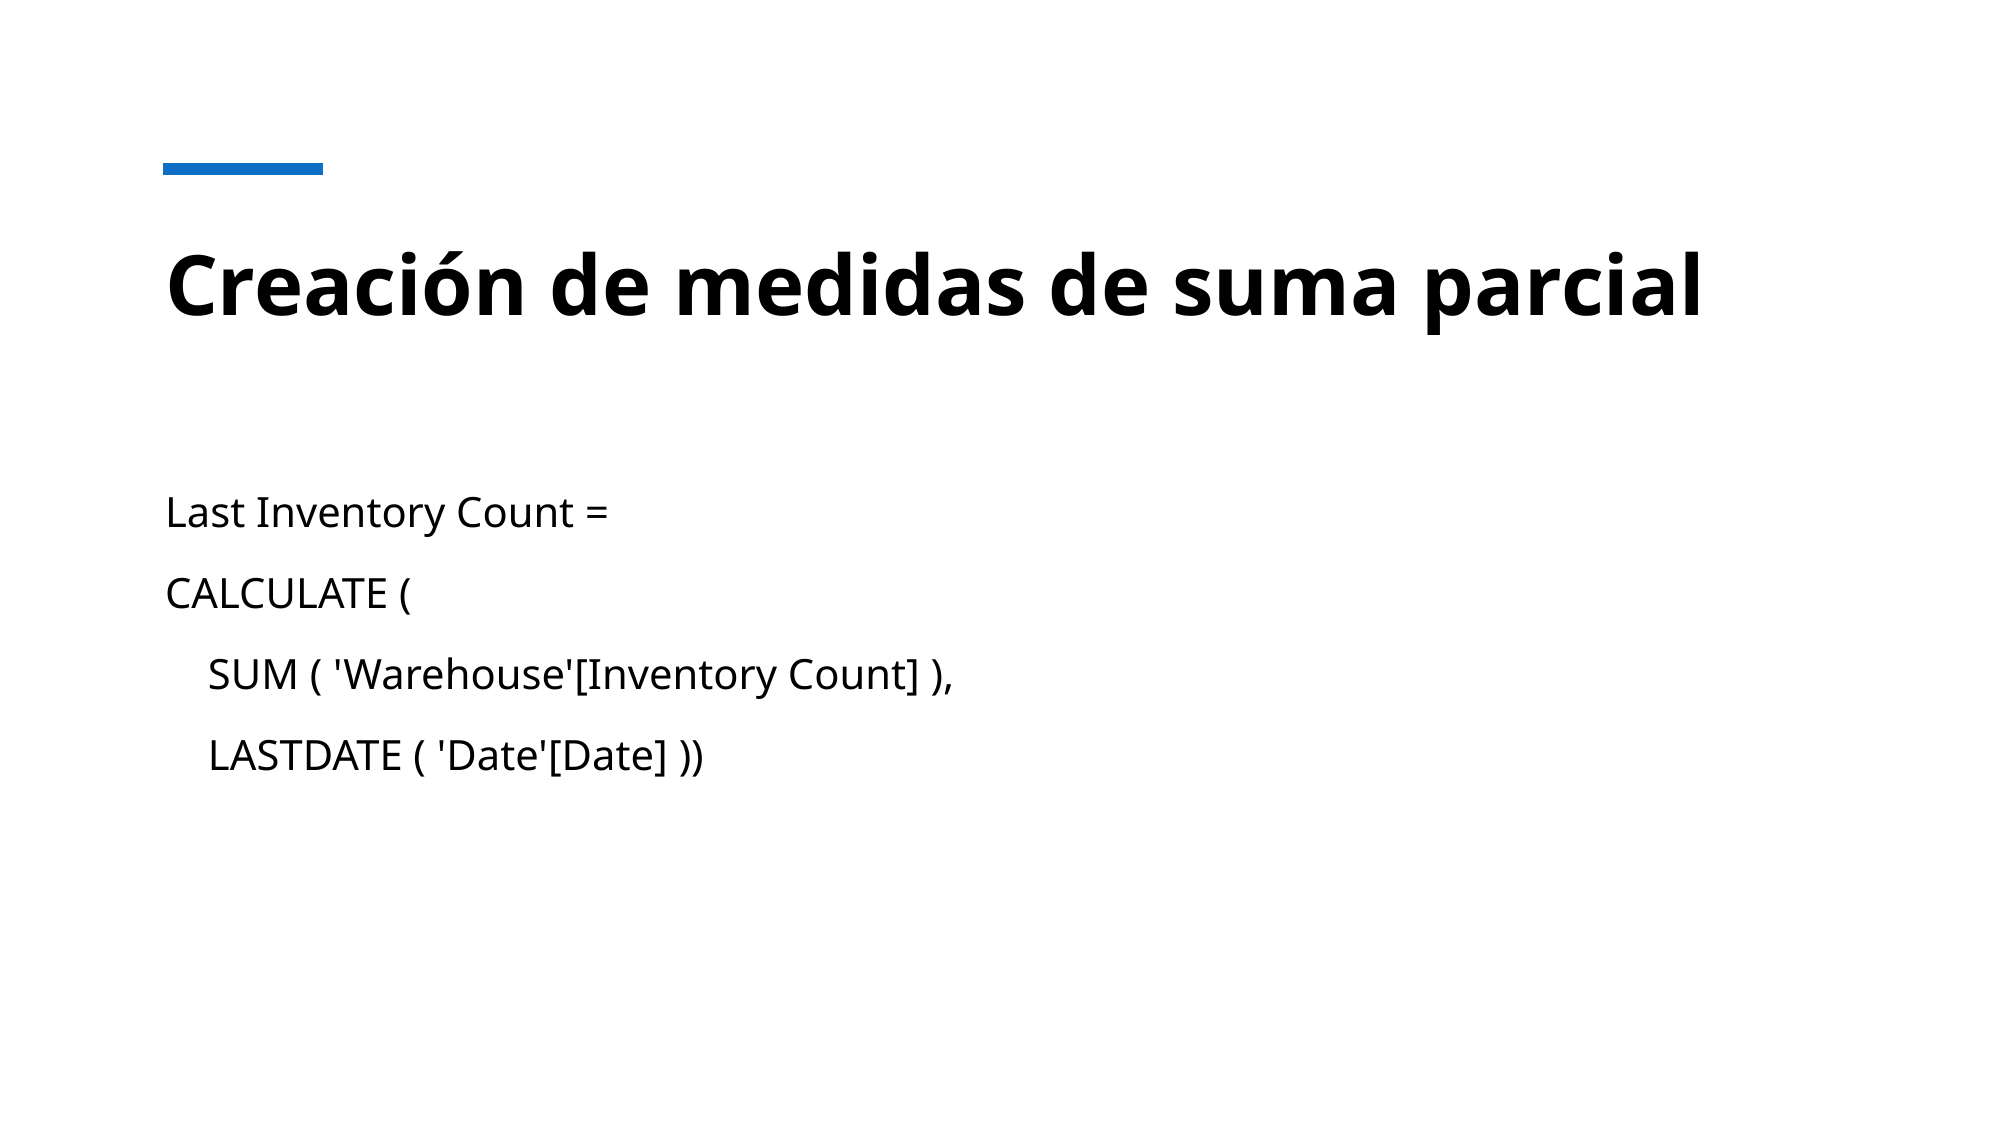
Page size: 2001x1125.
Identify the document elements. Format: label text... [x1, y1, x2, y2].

list Last Inventory Count = CALCULATE ( SUM ( 'Warehouse'[Inventory Count] ), LASTDATE ( 'Date'[Date] )) [150, 468, 1851, 975]
title Creación de medidas de suma parcial [150, 224, 1851, 441]
